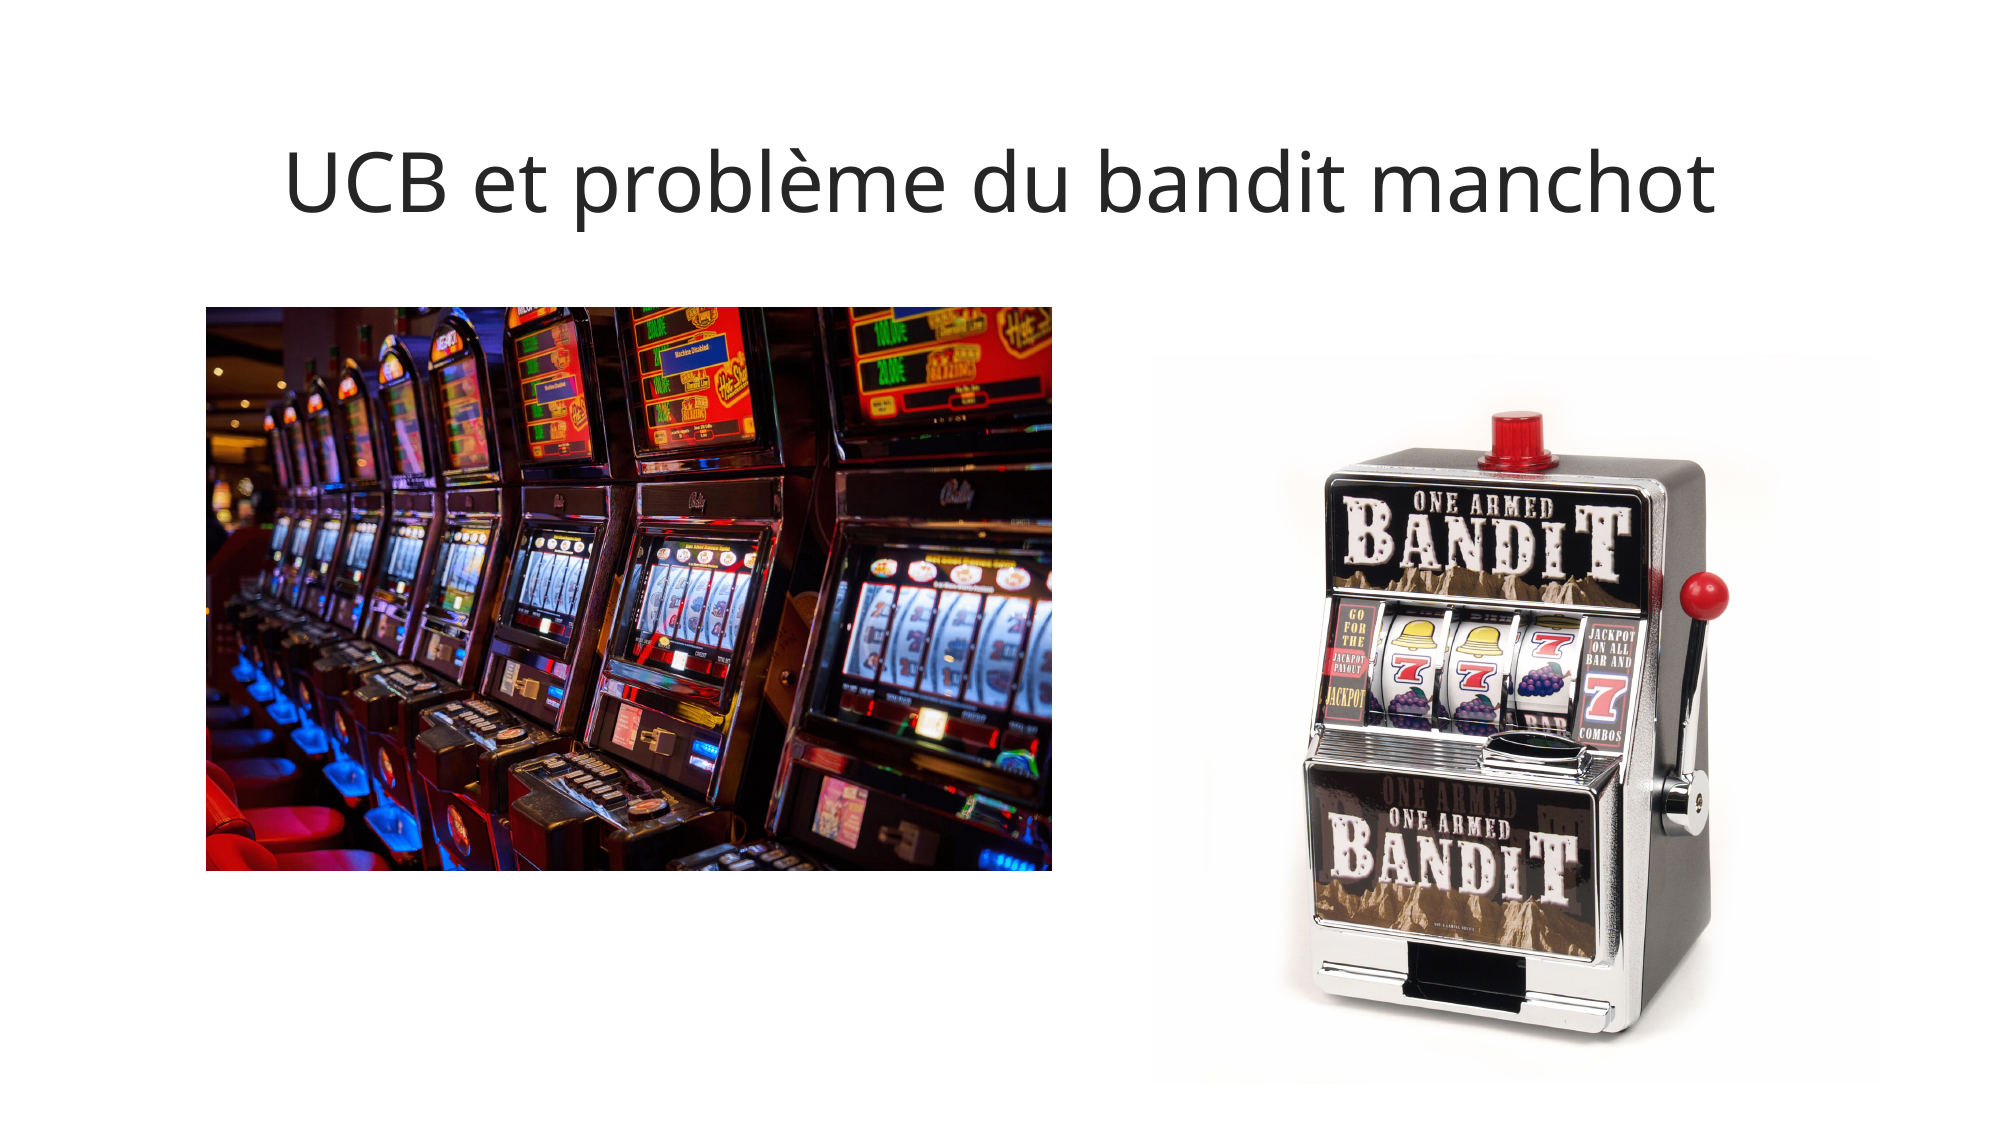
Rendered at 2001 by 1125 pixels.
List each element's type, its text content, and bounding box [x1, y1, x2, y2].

picture [1149, 354, 1878, 1084]
title UCB et problème du bandit manchot [174, 72, 1825, 298]
picture [206, 307, 1052, 871]
